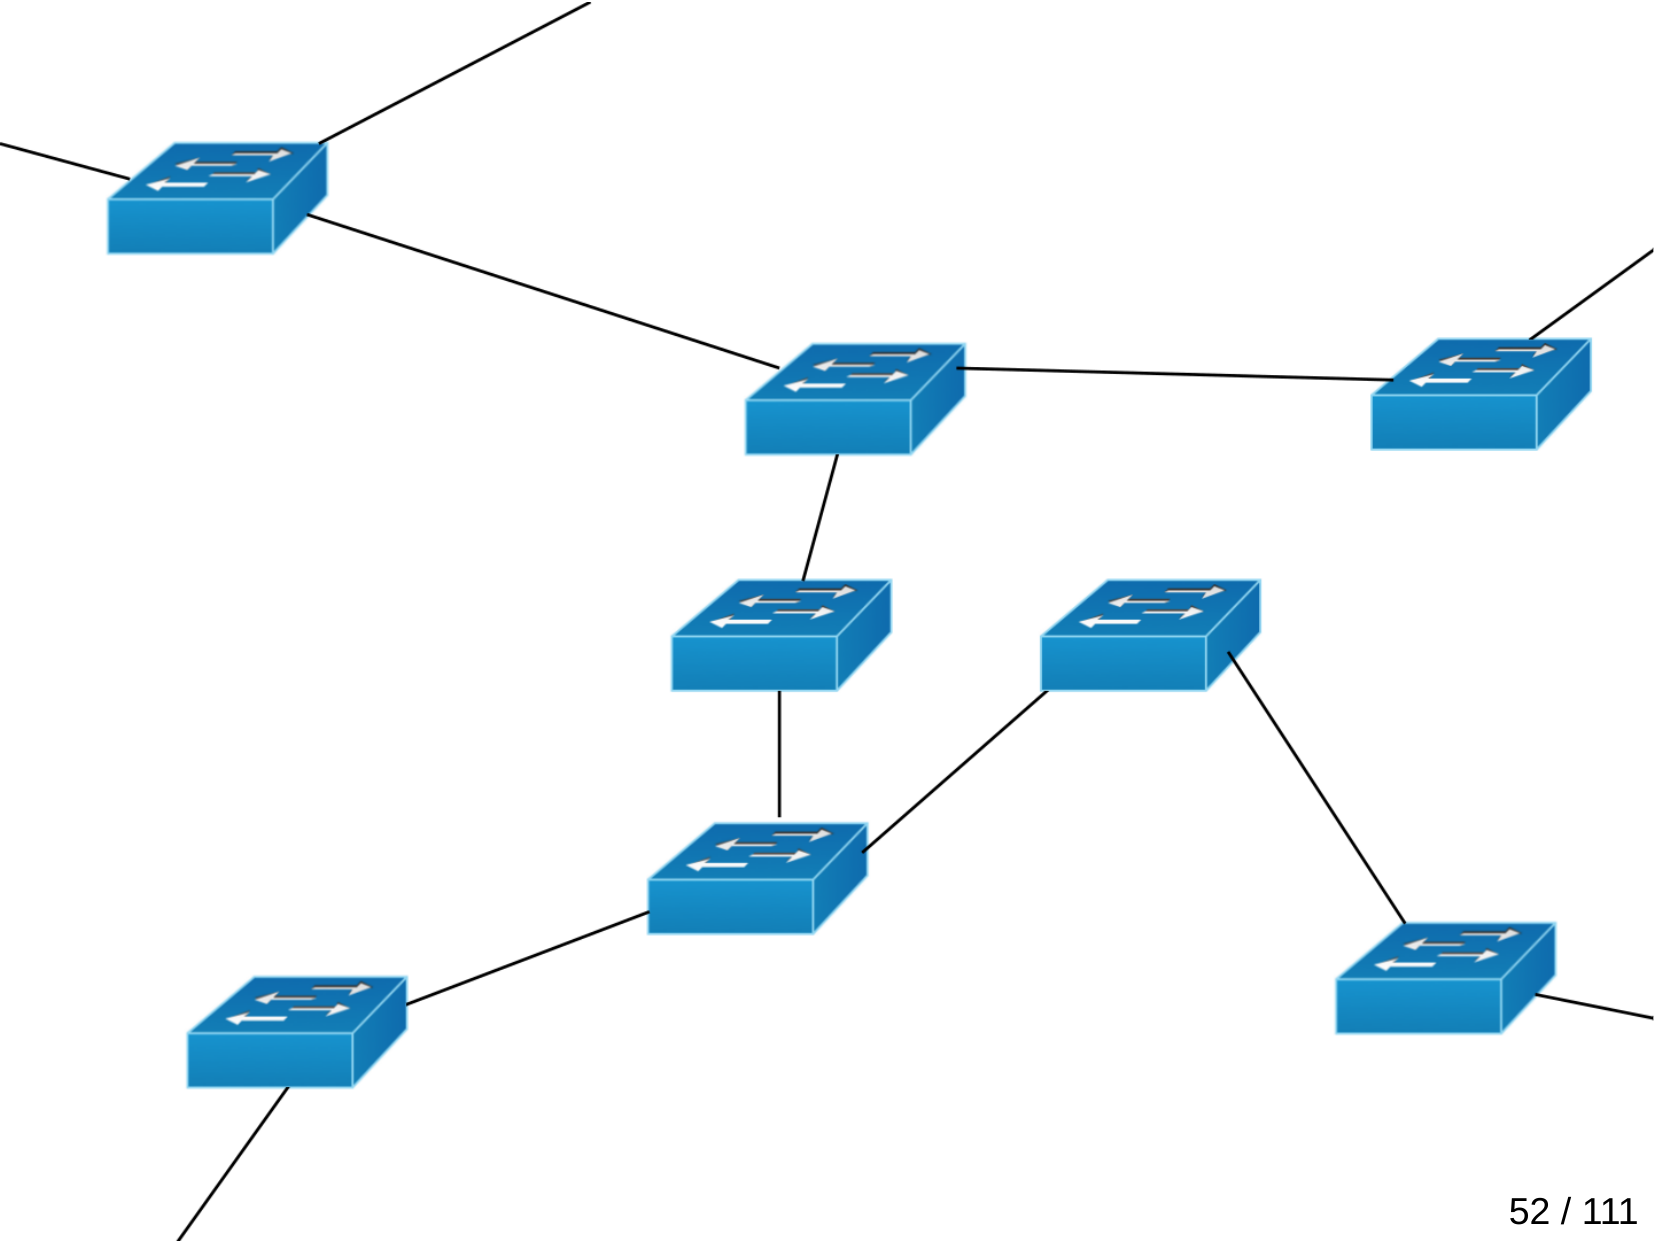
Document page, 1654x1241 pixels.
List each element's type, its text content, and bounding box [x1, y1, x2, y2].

picture [0, 2, 1654, 1241]
text_box <number> / 111 [1380, 1183, 1654, 1241]
